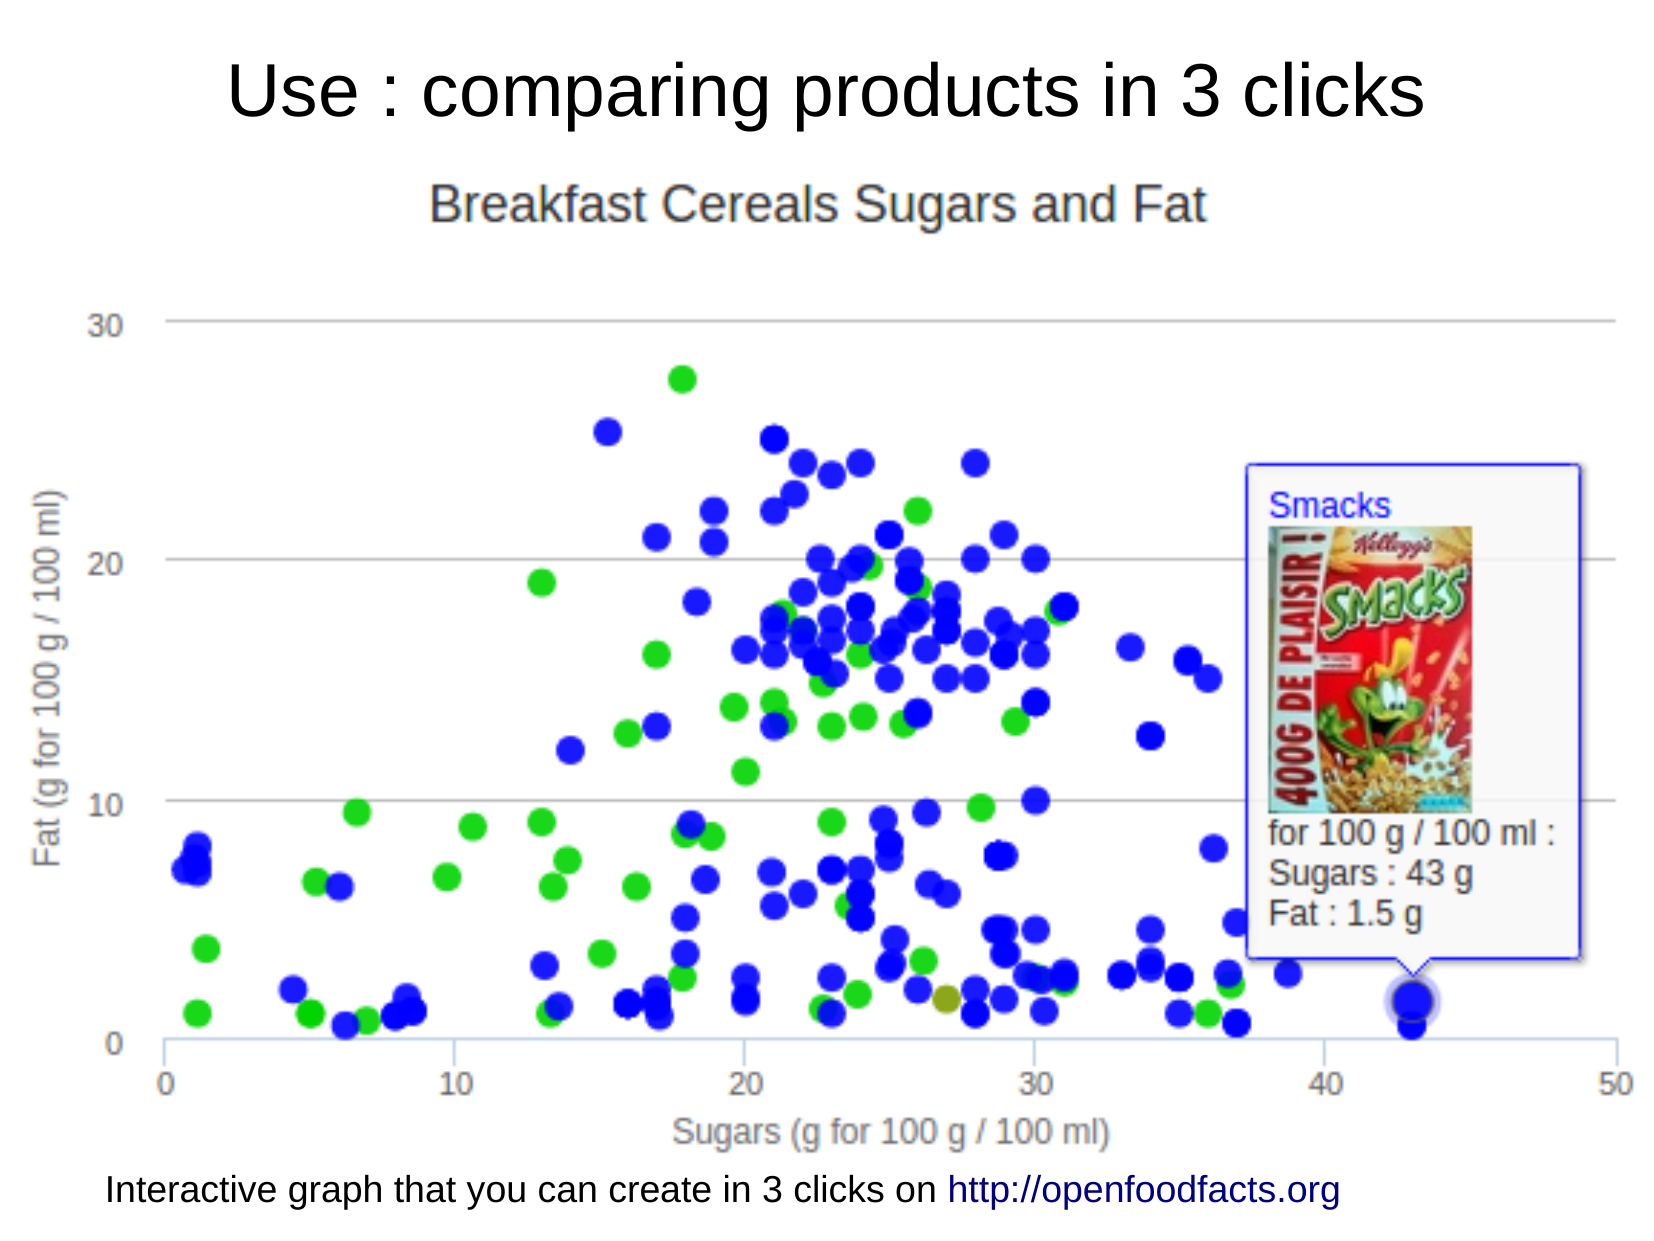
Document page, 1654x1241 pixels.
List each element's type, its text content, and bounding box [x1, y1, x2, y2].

title Use : comparing products in 3 clicks [82, 0, 1571, 181]
picture [0, 151, 1654, 1182]
text_box Interactive graph that you can create in 3 clicks on http://openfoodfacts.org [90, 1161, 1606, 1241]
